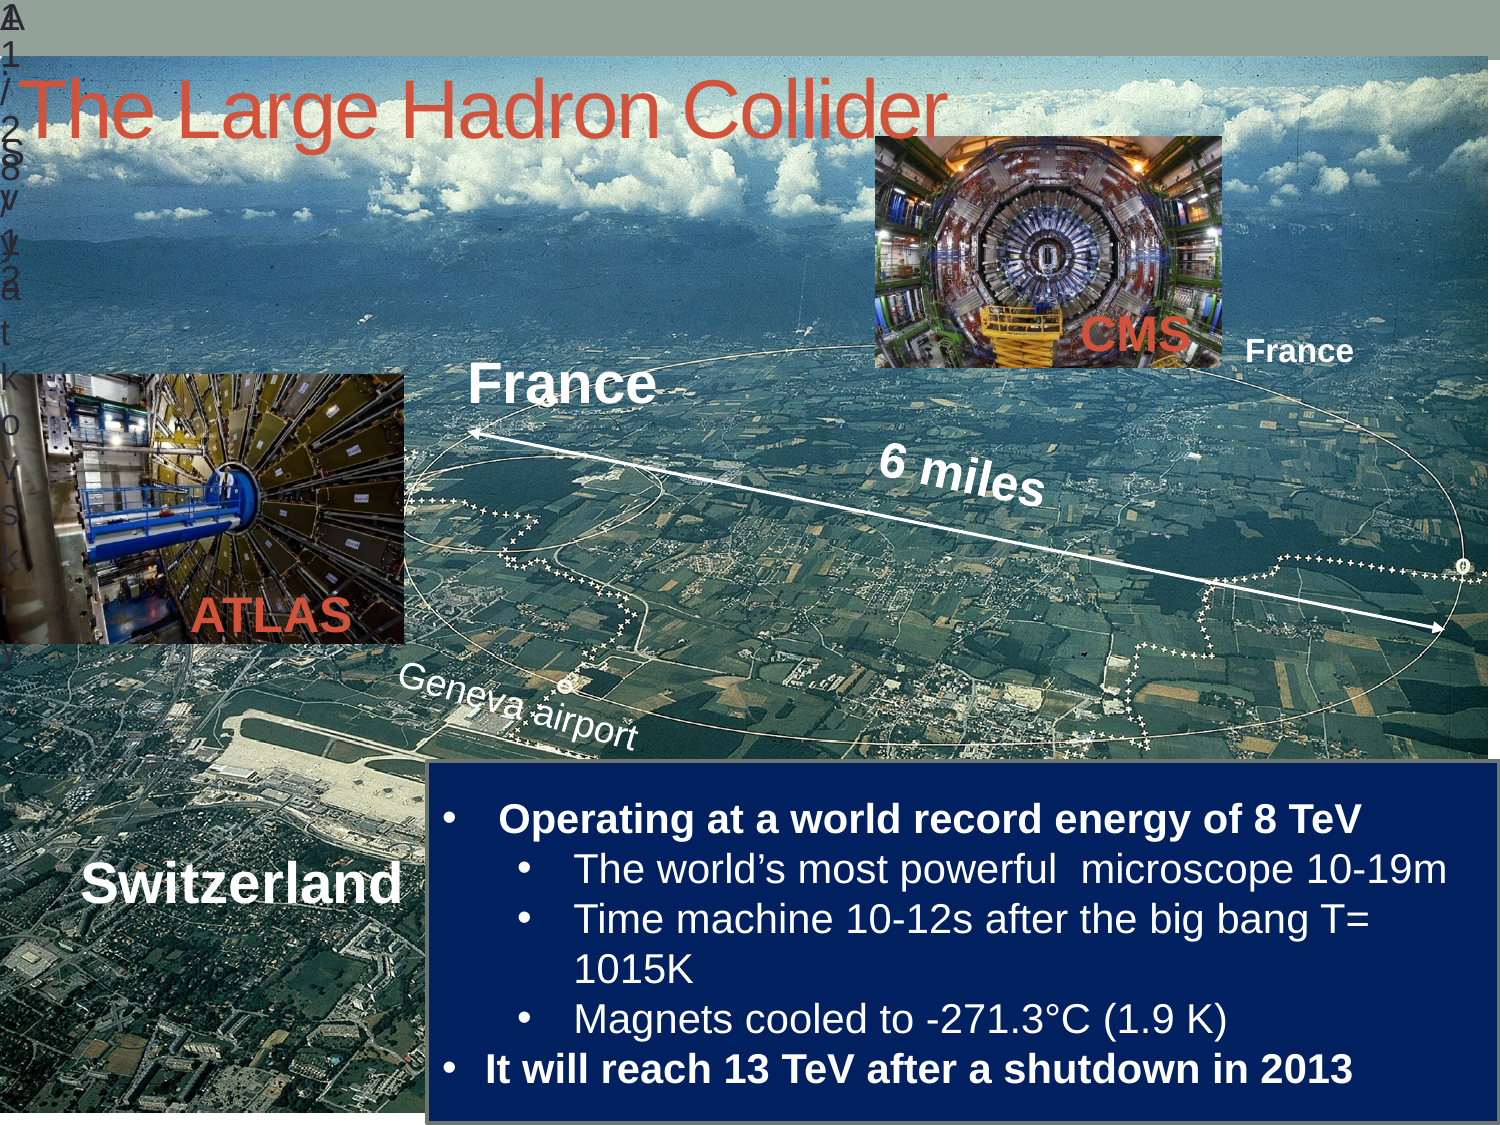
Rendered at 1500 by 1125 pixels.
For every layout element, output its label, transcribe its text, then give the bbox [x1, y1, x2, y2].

title The Large Hadron Collider [2, 23, 1353, 187]
text_box France [1230, 321, 1370, 377]
text_box Switzerland [65, 837, 419, 923]
picture [0, 56, 1488, 1113]
text_box Geneva airport [376, 640, 661, 760]
text_box CMS [1065, 294, 1241, 369]
text_box France [452, 337, 673, 423]
picture [4, 233, 9, 248]
text_box Operating at a world record energy of 8 TeV The world’s most powerful microscope 10-19m Time machine 10-12s after the big bang T= 1015K Magnets cooled to -271.3°C (1.9 K) It will reach 13 TeV after a shutdown in 2013 [427, 760, 1500, 1124]
text_box 6 miles [857, 415, 1070, 529]
picture [0, 191, 4, 215]
text_box ATLAS [174, 574, 375, 650]
